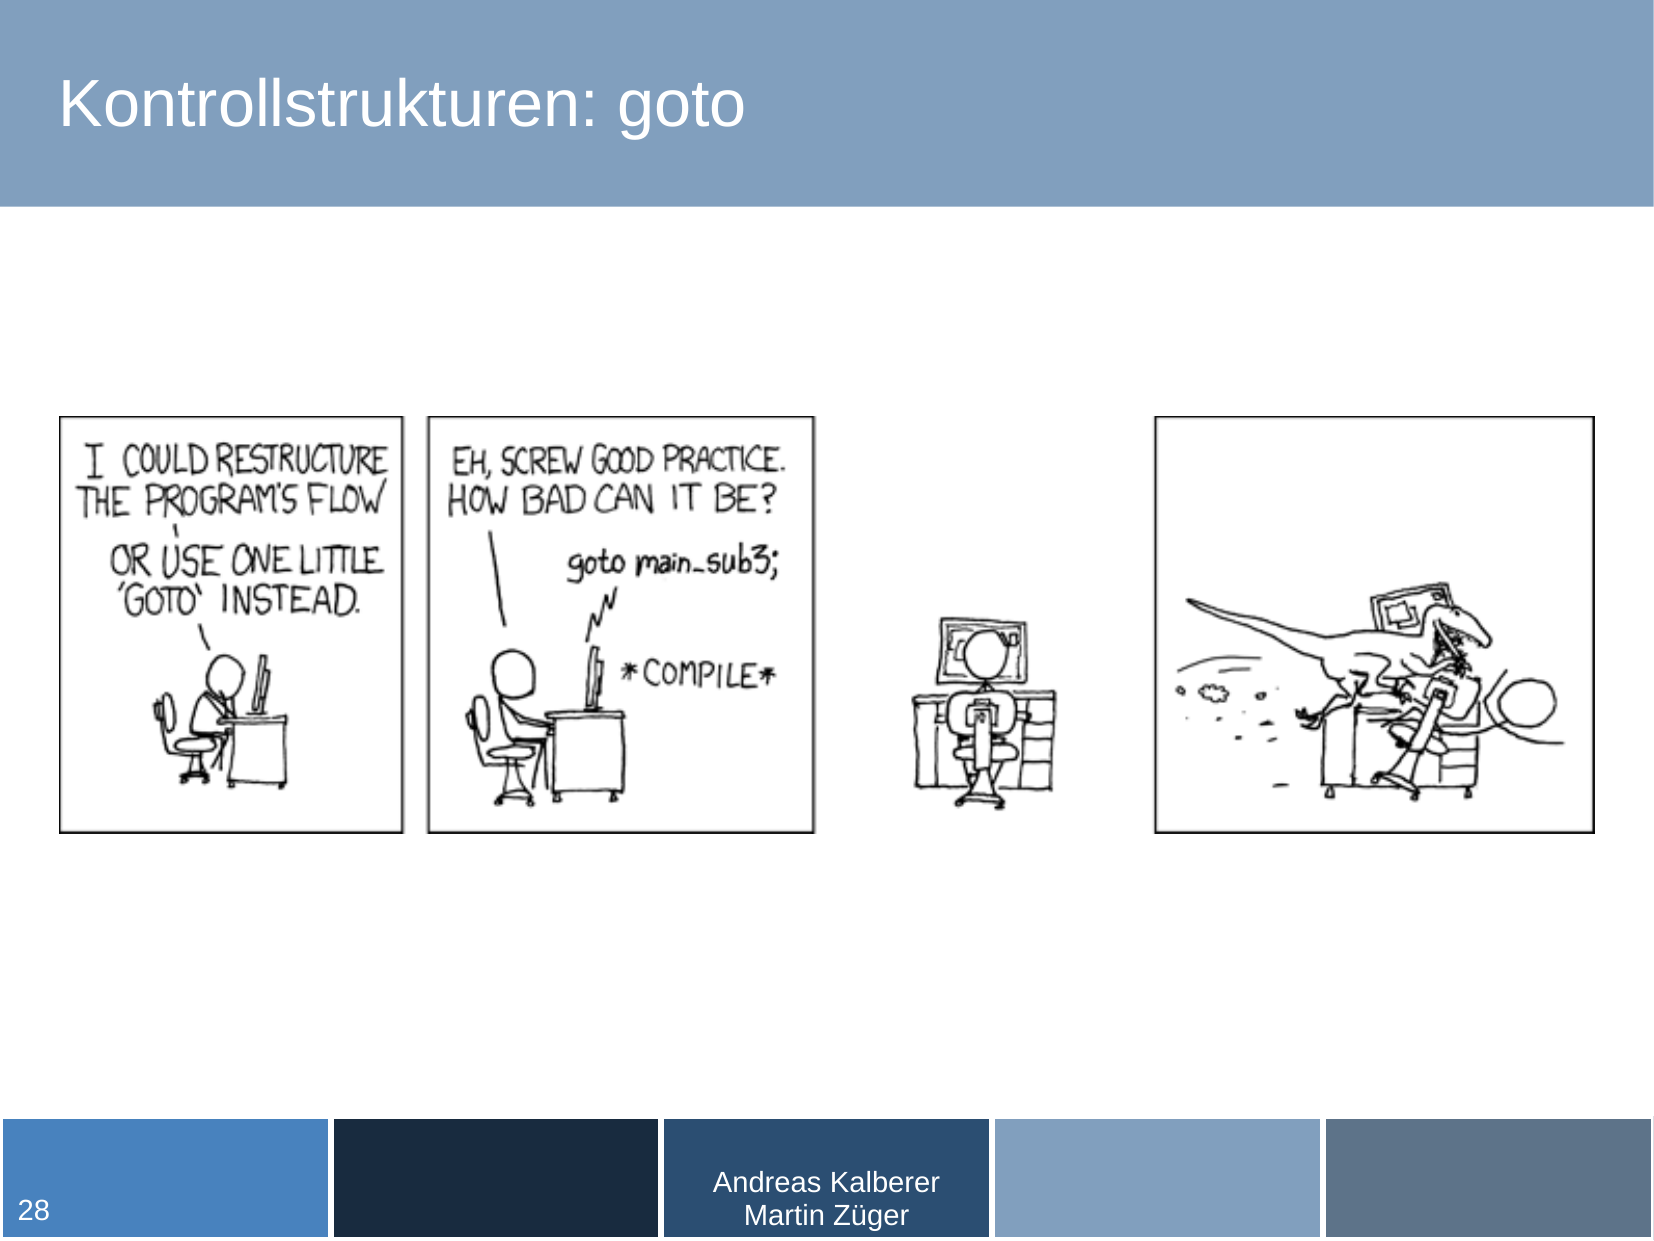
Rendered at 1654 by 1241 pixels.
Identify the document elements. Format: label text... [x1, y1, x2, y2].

picture [59, 416, 1595, 834]
title Kontrollstrukturen: goto [59, 29, 1595, 178]
